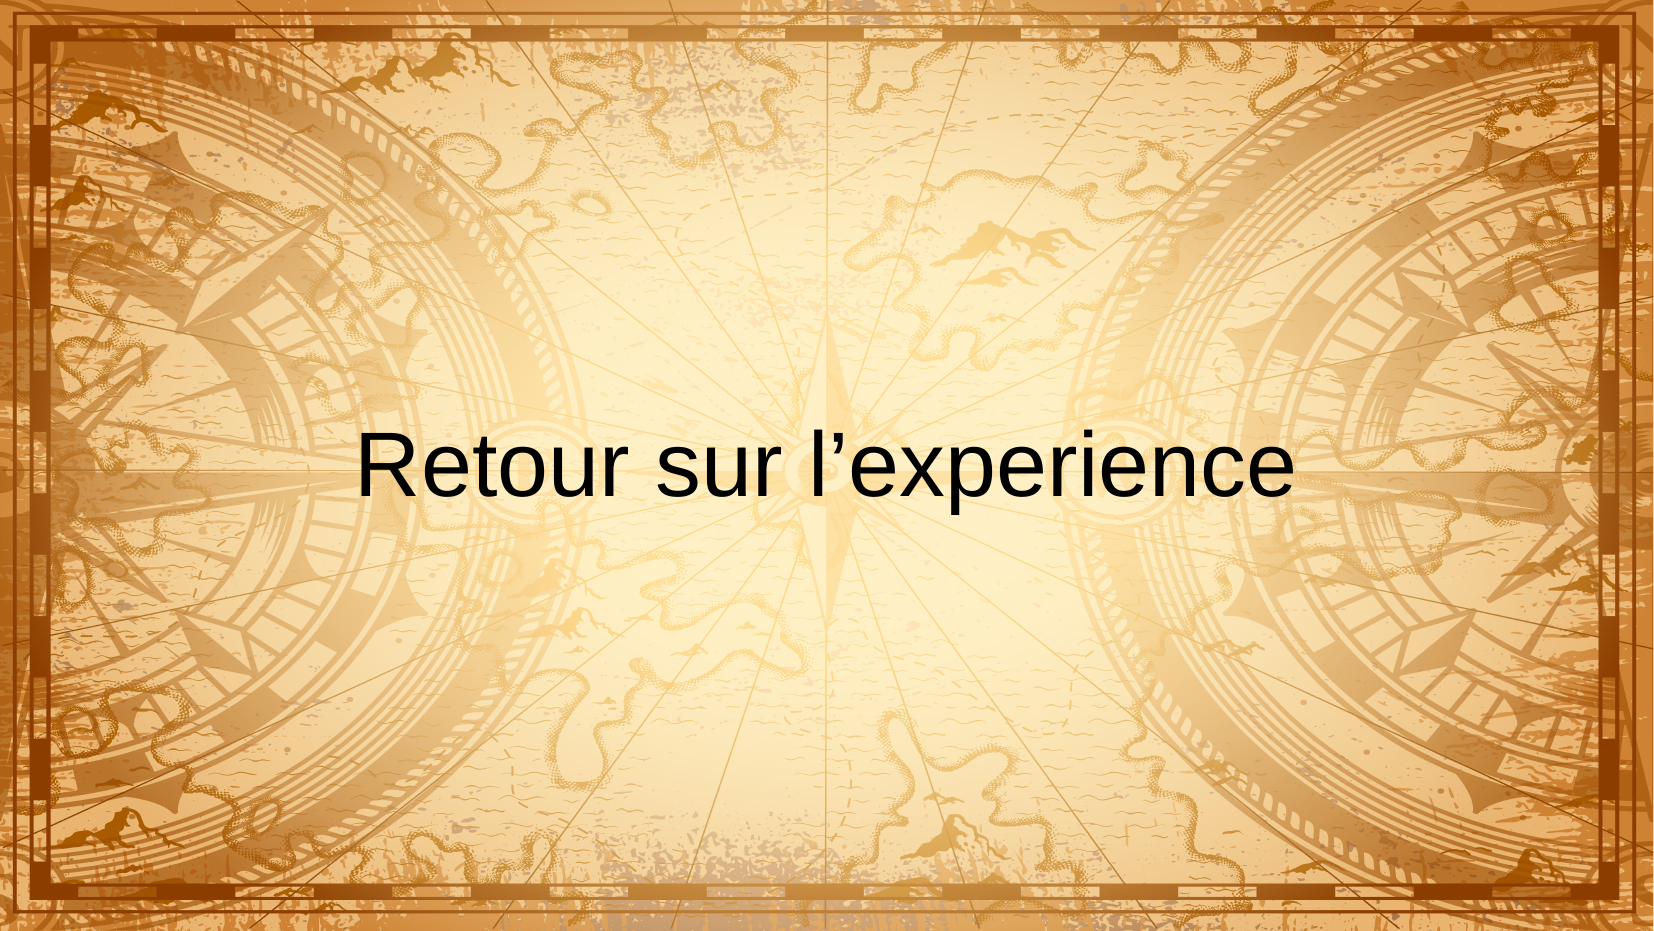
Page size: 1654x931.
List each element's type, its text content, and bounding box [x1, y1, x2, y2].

title Retour sur l’experience [82, 387, 1571, 543]
picture [0, 0, 1654, 931]
